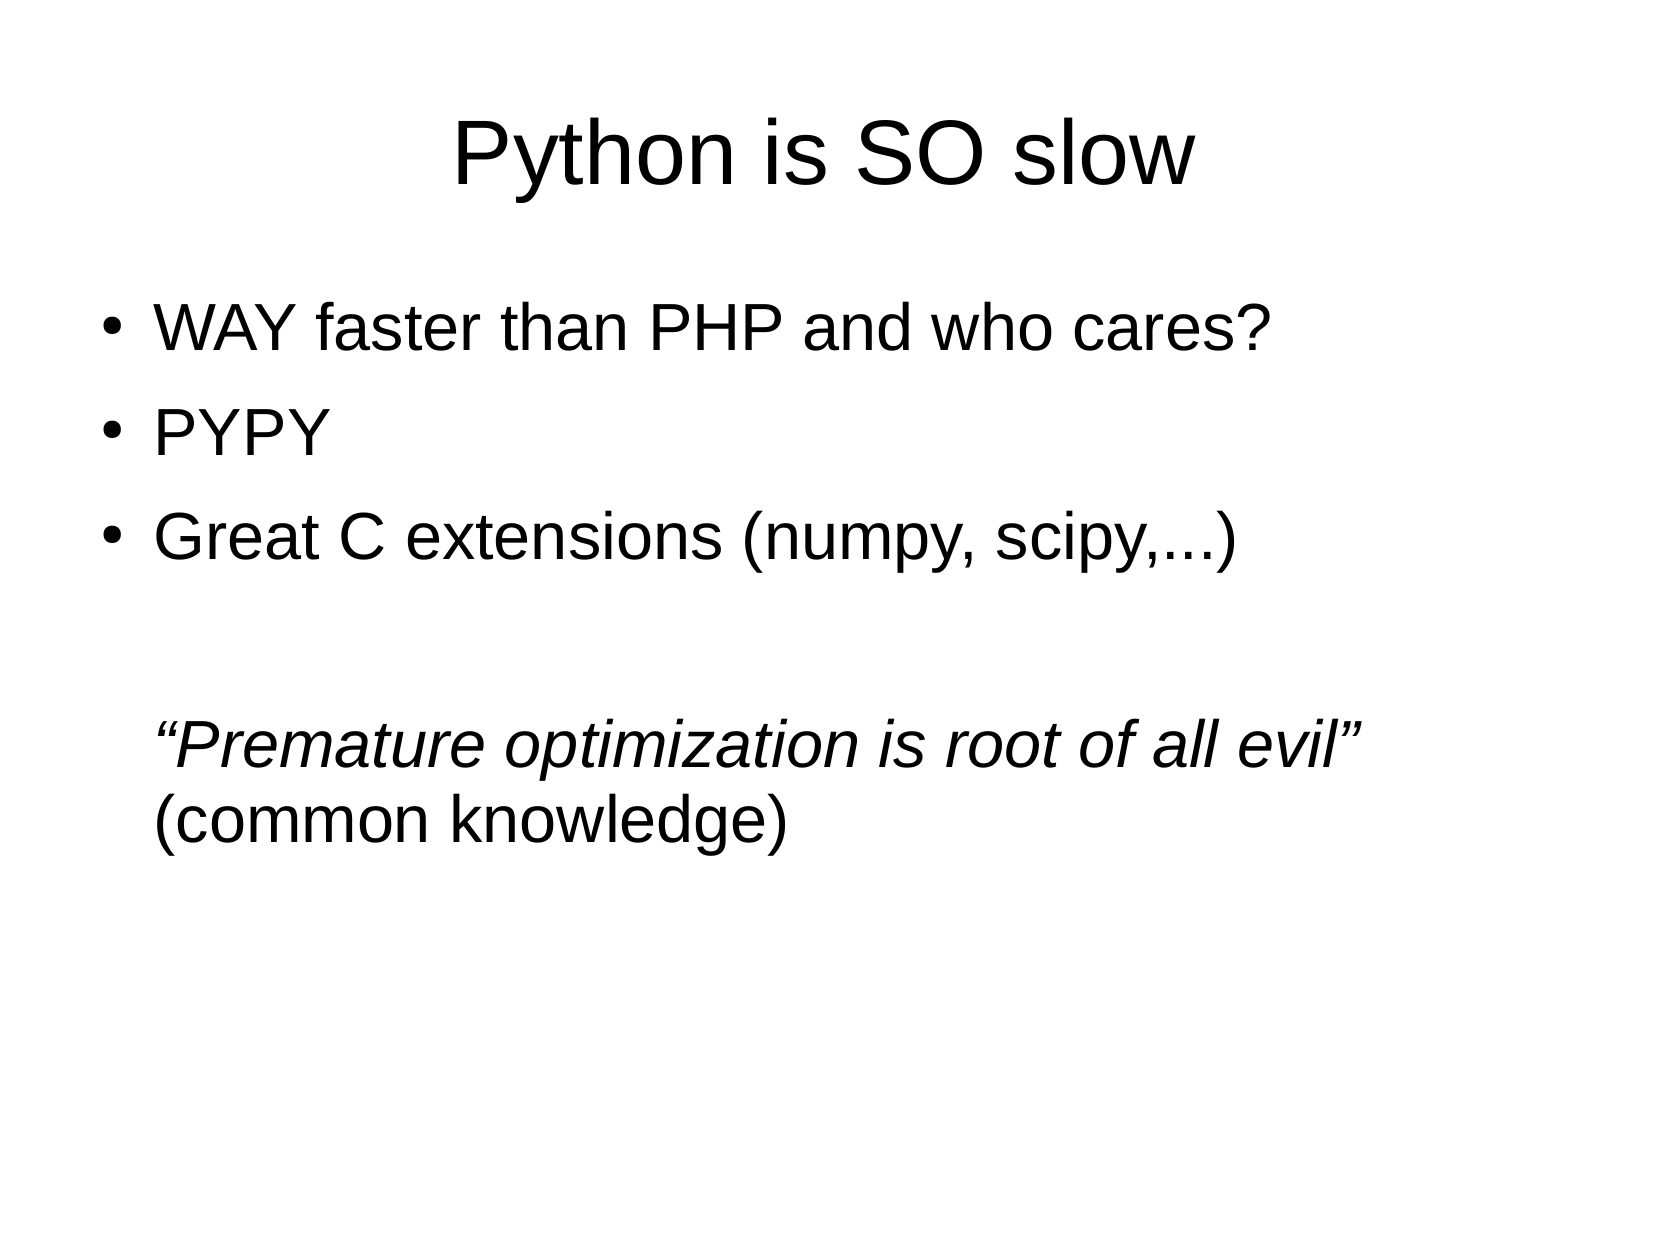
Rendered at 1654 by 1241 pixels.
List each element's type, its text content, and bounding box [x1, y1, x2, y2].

title Python is SO slow [82, 49, 1571, 257]
list WAY faster than PHP and who cares? PYPY Great C extensions (numpy, scipy,...) “Premature optimization is root of all evil” (common knowledge) [82, 290, 1571, 1010]
